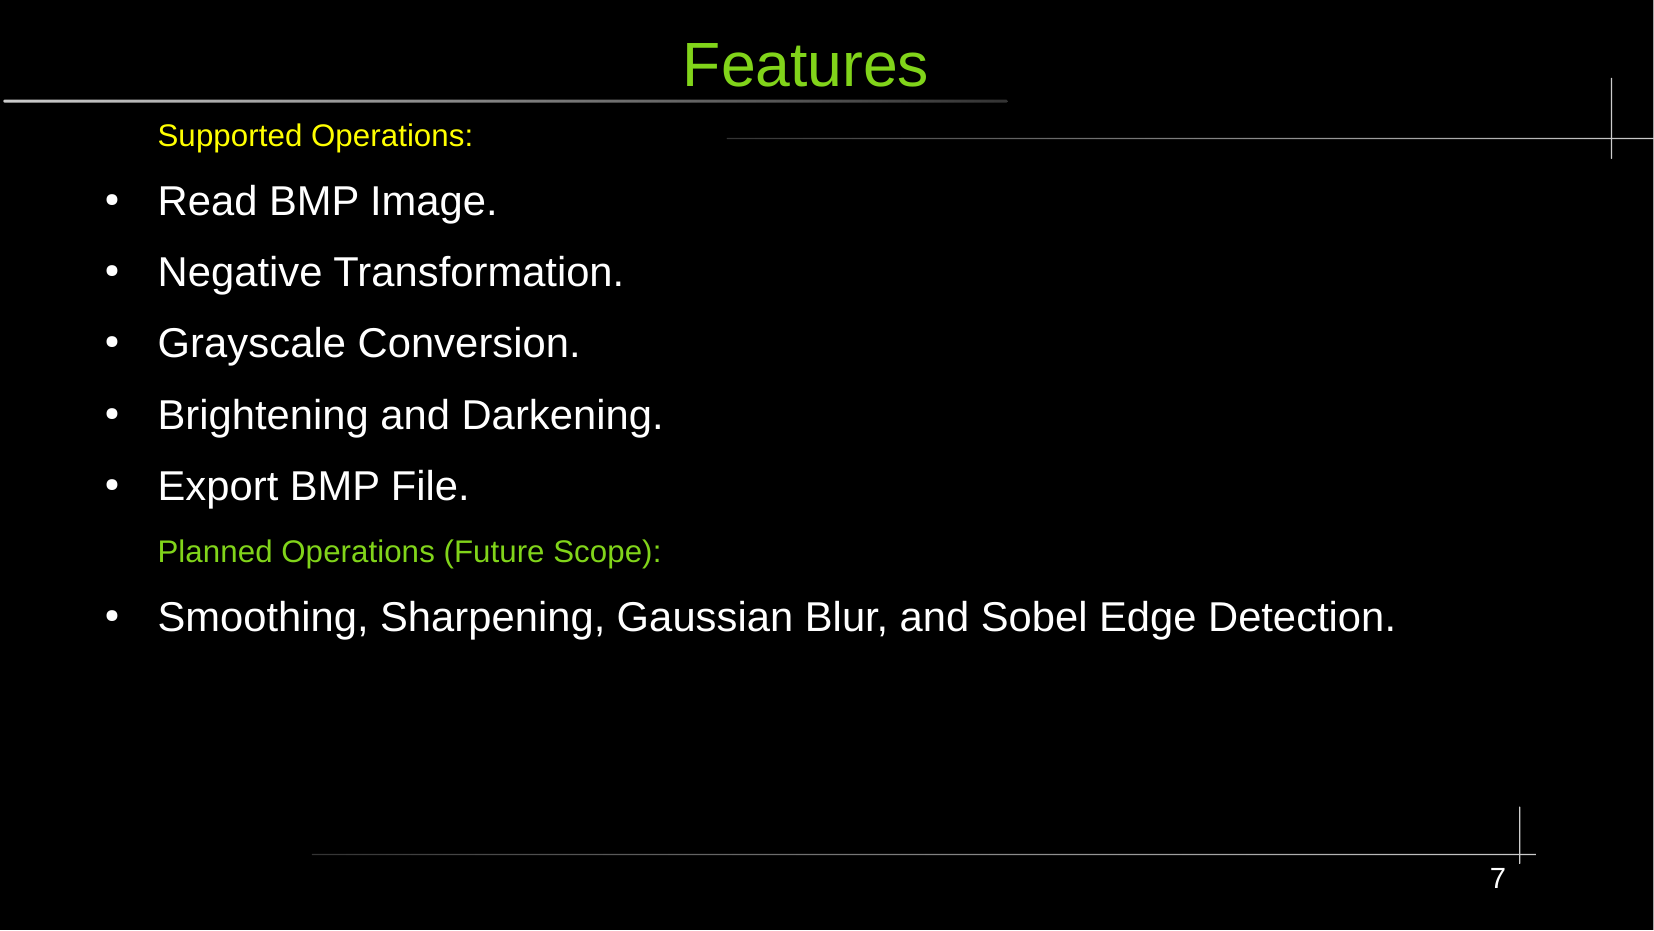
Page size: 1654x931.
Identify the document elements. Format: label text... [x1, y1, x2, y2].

list Supported Operations: Read BMP Image. Negative Transformation. Grayscale Conversion. Brightening and Darkening. Export BMP File. Planned Operations (Future Scope): Smoothing, Sharpening, Gaussian Blur, and Sobel Edge Detection. [86, 118, 1576, 831]
title Features [23, 11, 1589, 119]
